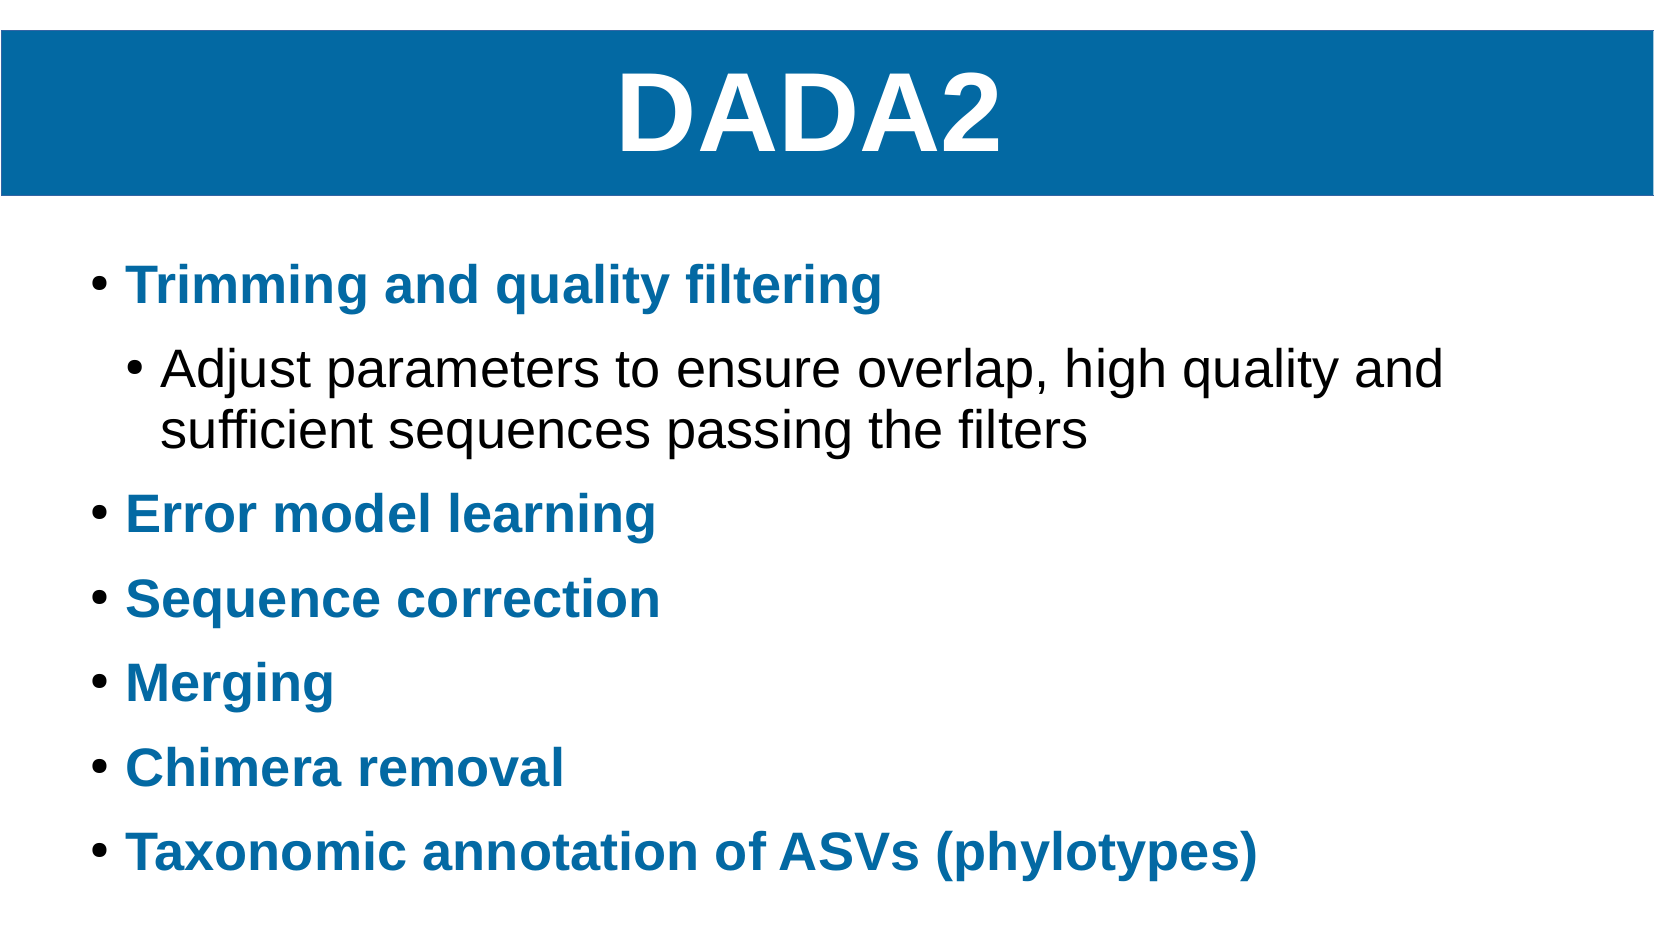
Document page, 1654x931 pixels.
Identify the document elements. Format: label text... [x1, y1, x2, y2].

text_box [1, 30, 1654, 196]
text_box DADA2 [395, 42, 1224, 183]
text_box Trimming and quality filtering Adjust parameters to ensure overlap, high quality and sufficient sequences passing the filters Error model learning Sequence correction Merging Chimera removal Taxonomic annotation of ASVs (phylotypes) [75, 246, 1606, 890]
